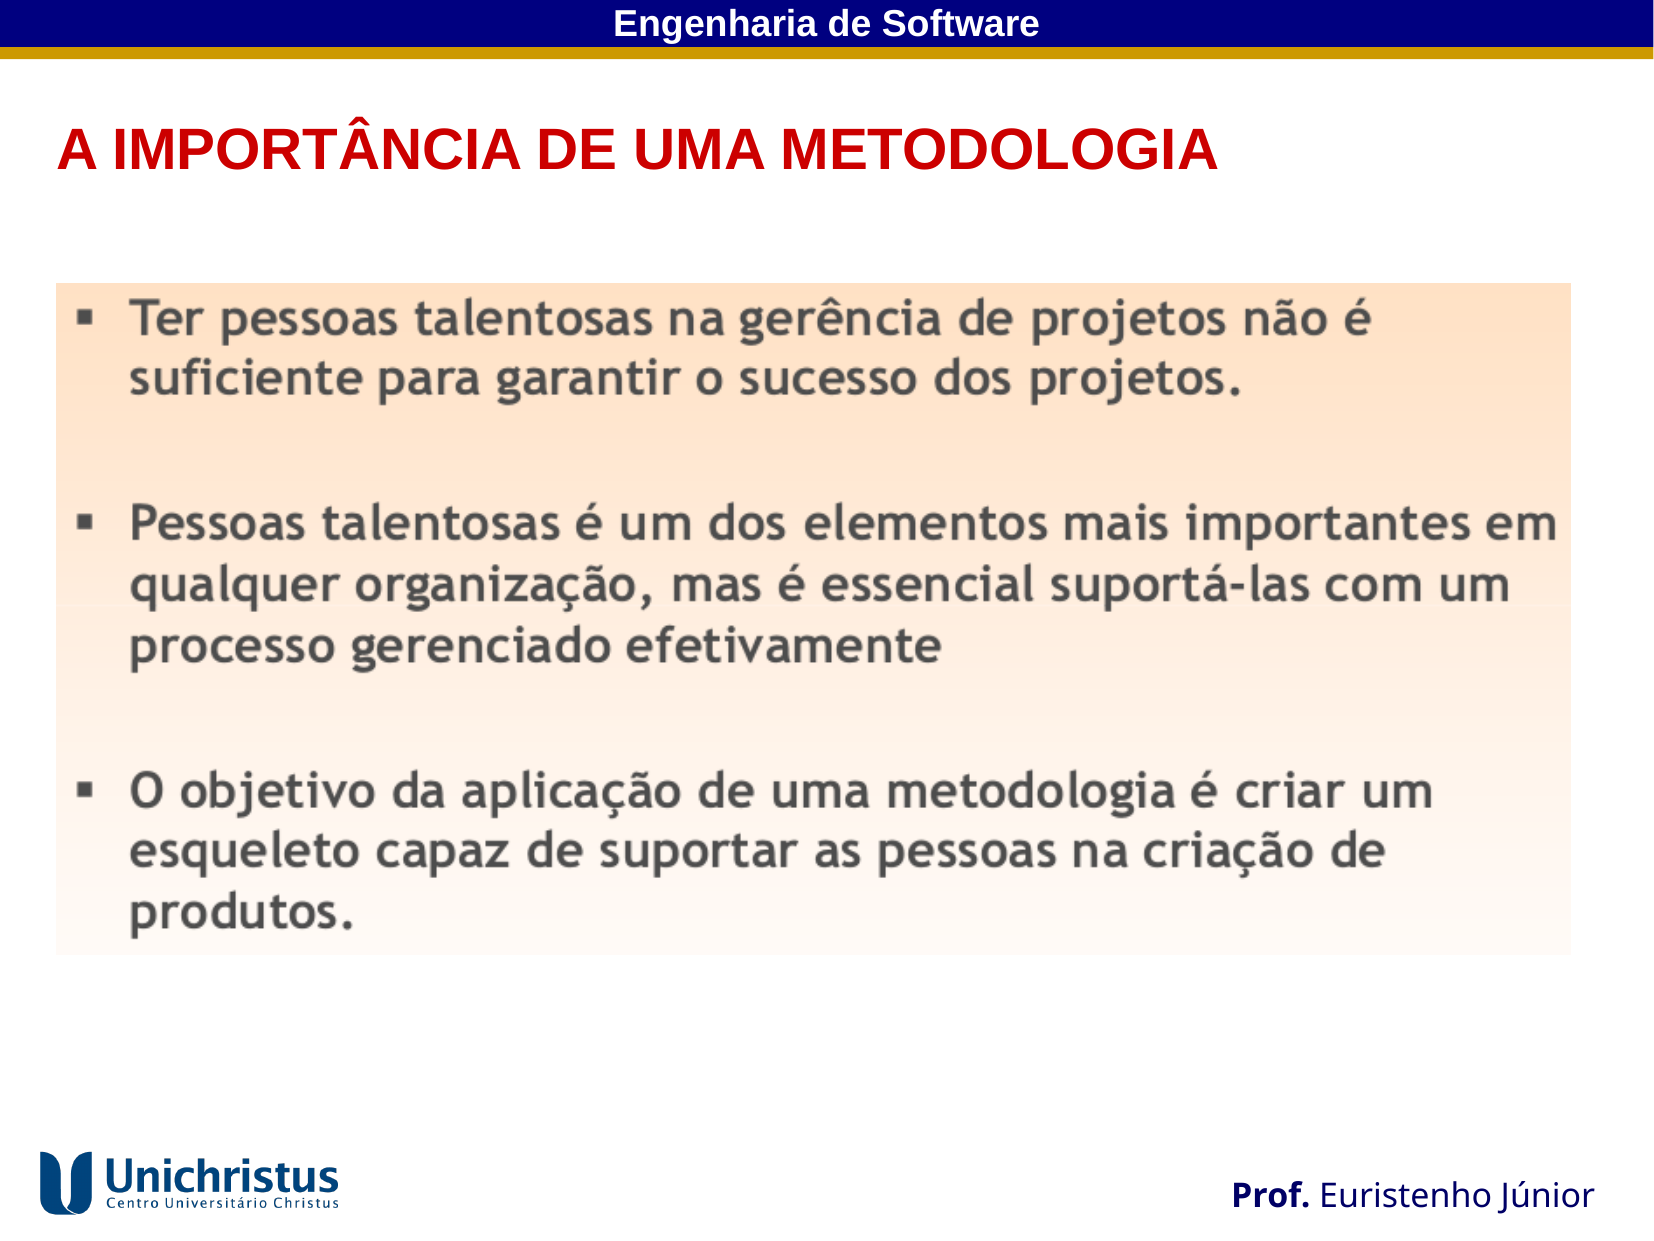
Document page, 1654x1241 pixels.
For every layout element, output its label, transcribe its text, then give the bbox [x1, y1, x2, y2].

text_box A IMPORTÂNCIA DE UMA METODOLOGIA [41, 109, 1636, 254]
text_box [0, 47, 1654, 60]
picture [56, 283, 1571, 955]
text_box Prof. Euristenho Júnior [1216, 1163, 1654, 1224]
text_box Engenharia de Software [0, 0, 1654, 47]
picture [35, 1148, 343, 1217]
